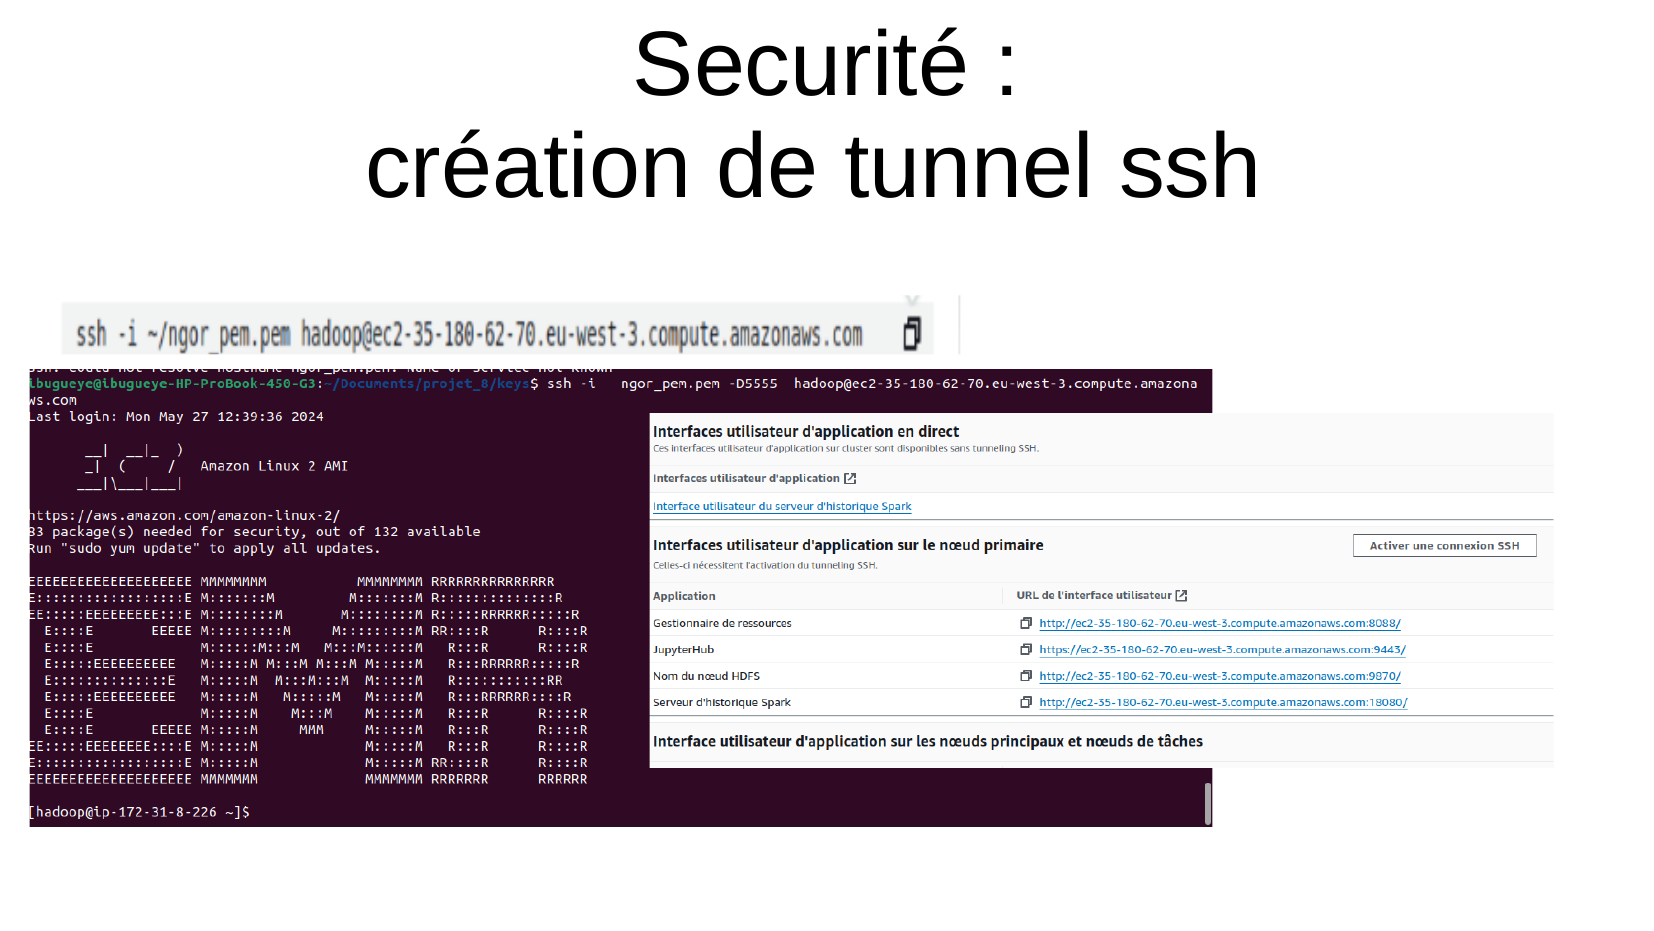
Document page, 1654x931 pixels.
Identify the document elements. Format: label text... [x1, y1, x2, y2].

picture [29, 295, 975, 355]
picture [29, 369, 1554, 827]
title Securité : création de tunnel ssh [82, 12, 1571, 218]
